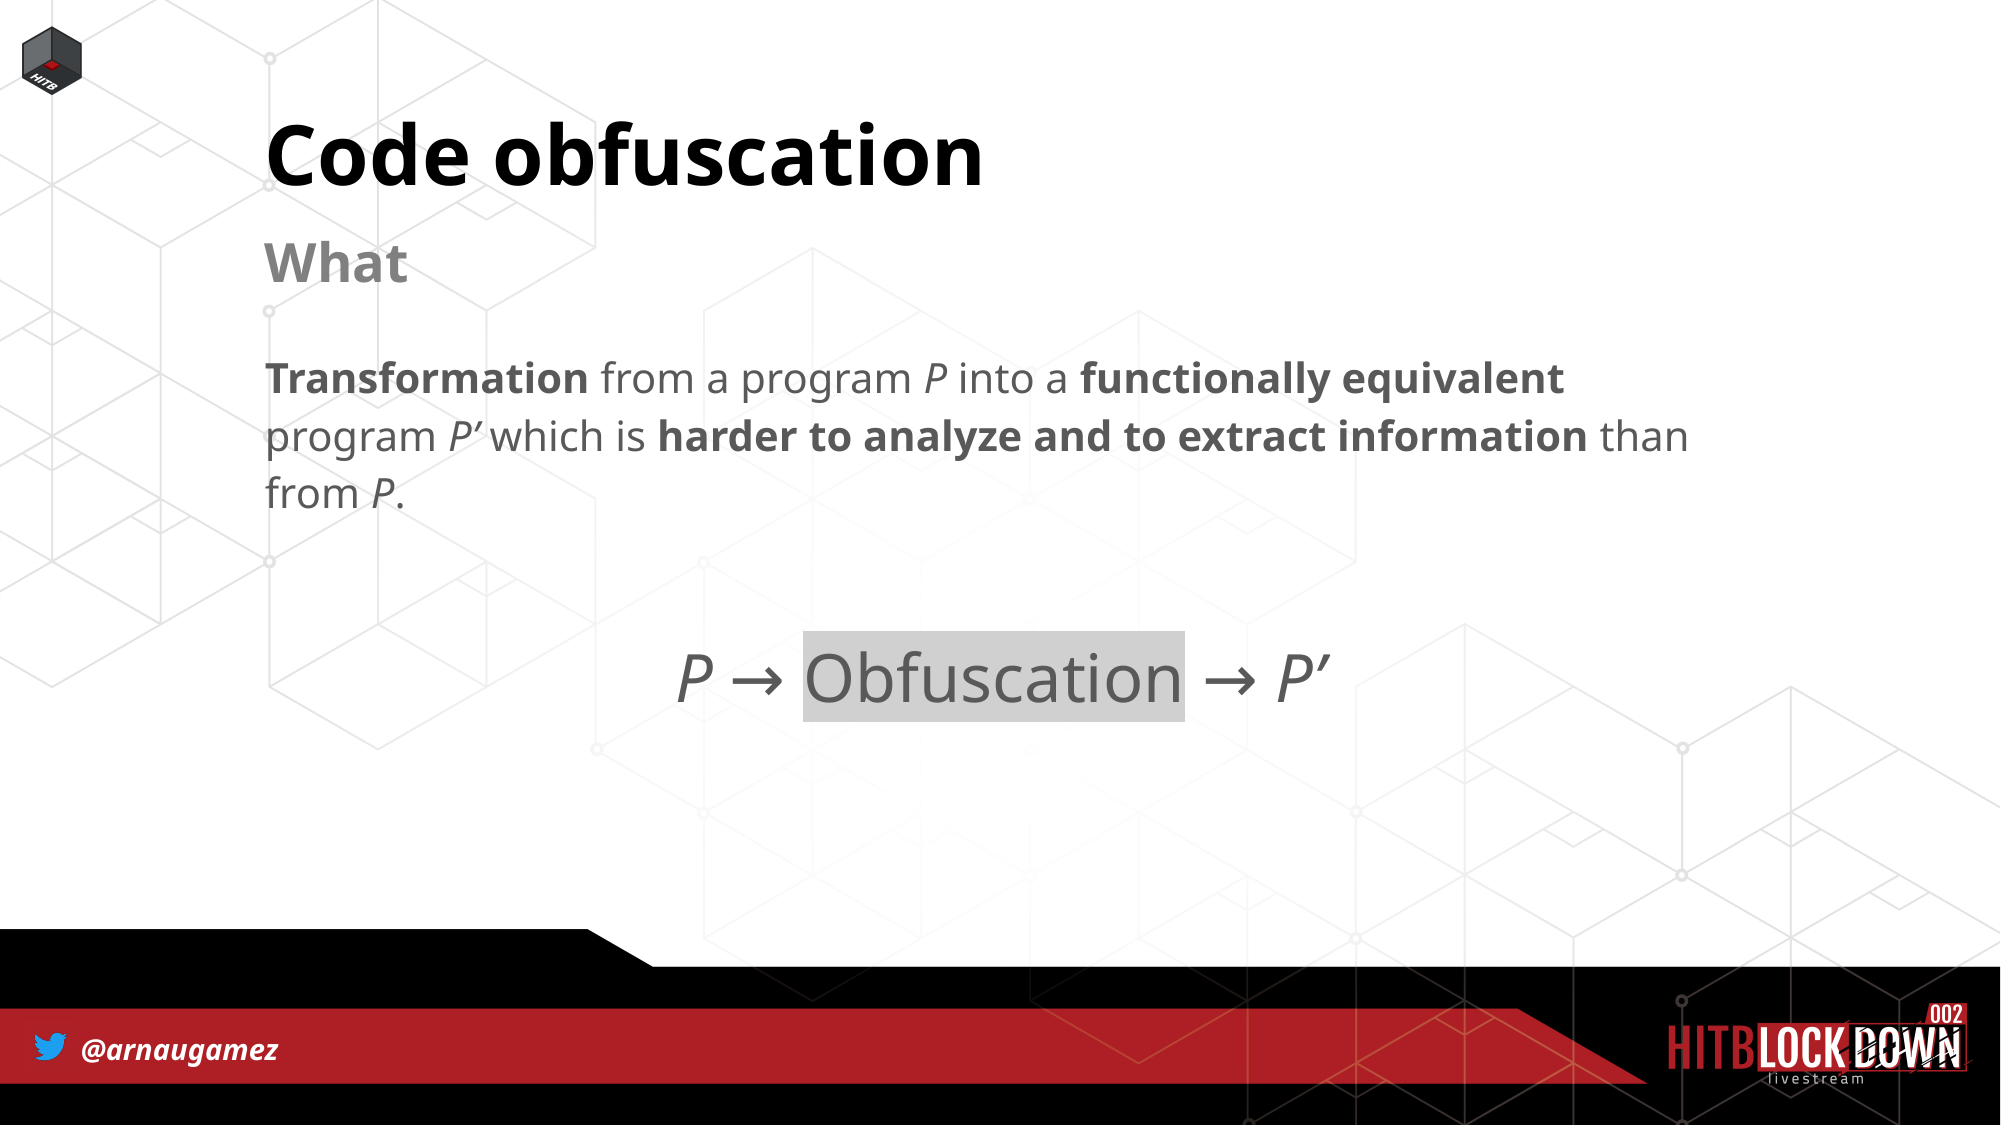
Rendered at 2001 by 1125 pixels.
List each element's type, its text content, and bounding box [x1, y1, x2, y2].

text_box What [249, 227, 1790, 322]
picture [0, 0, 2001, 1125]
title Code obfuscation [249, 108, 1750, 210]
text_box P → Obfuscation → P’ [250, 616, 1750, 738]
subtitle Transformation from a program P into a functionally equivalent program P’ which is harder to analyze and to extract information than from P. [250, 336, 1750, 526]
